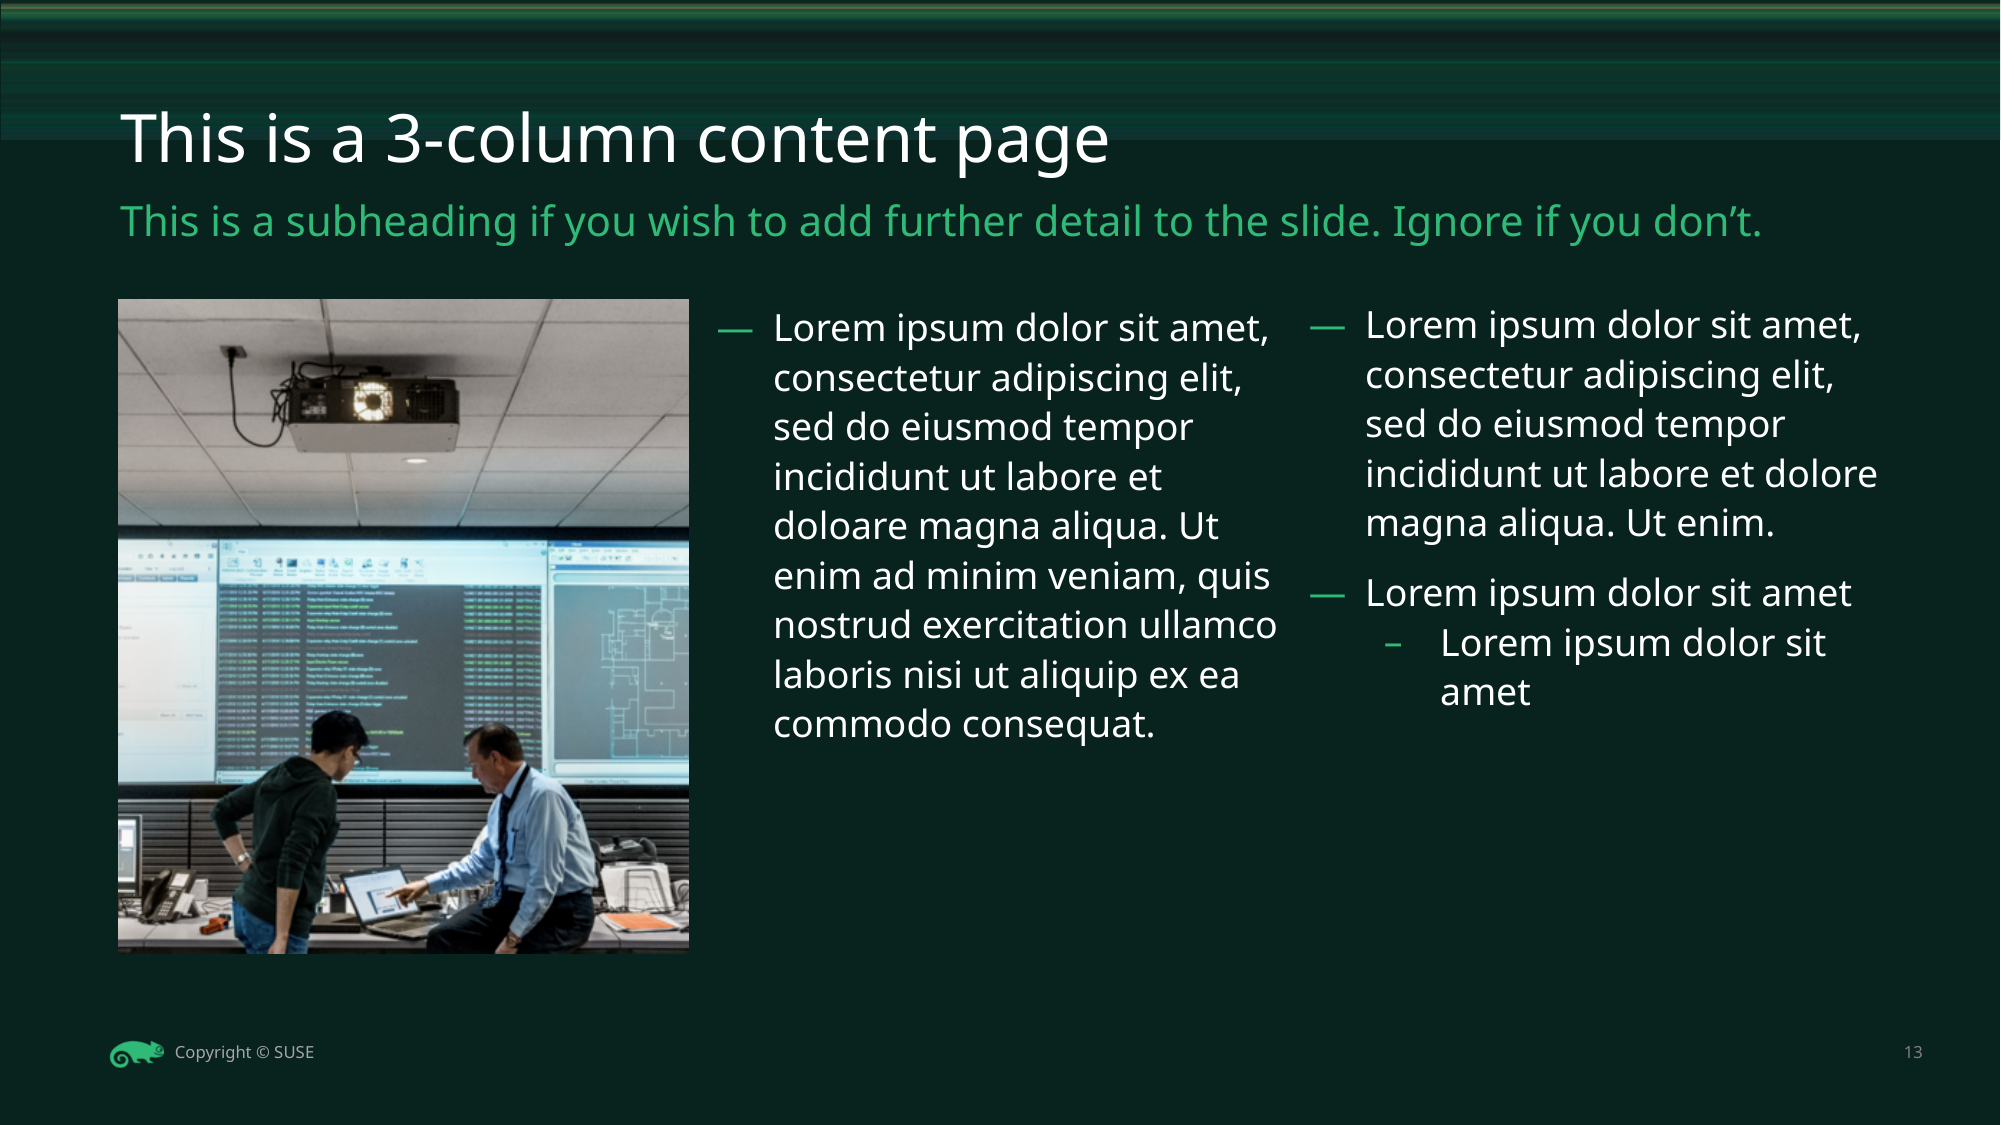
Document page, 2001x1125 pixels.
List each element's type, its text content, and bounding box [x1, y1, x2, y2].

picture [99, 1031, 175, 1074]
list Lorem ipsum dolor sit amet, consectetur adipiscing elit, sed do eiusmod tempor incididunt ut labore et doloare magna aliqua. Ut enim ad minim veniam, quis nostrud exercitation ullamco laboris nisi ut aliquip ex ea commodo consequat. [716, 300, 1288, 954]
title This is a 3-column content page [120, 103, 1880, 179]
picture [118, 299, 689, 954]
picture [1, 0, 2001, 140]
list Lorem ipsum dolor sit amet, consectetur adipiscing elit, sed do eiusmod tempor incididunt ut labore et dolore magna aliqua. Ut enim. Lorem ipsum dolor sit amet Lorem ipsum dolor sit amet [1309, 300, 1880, 1006]
list This is a subheading if you wish to add further detail to the slide. Ignore if you don’t. [120, 189, 1880, 300]
